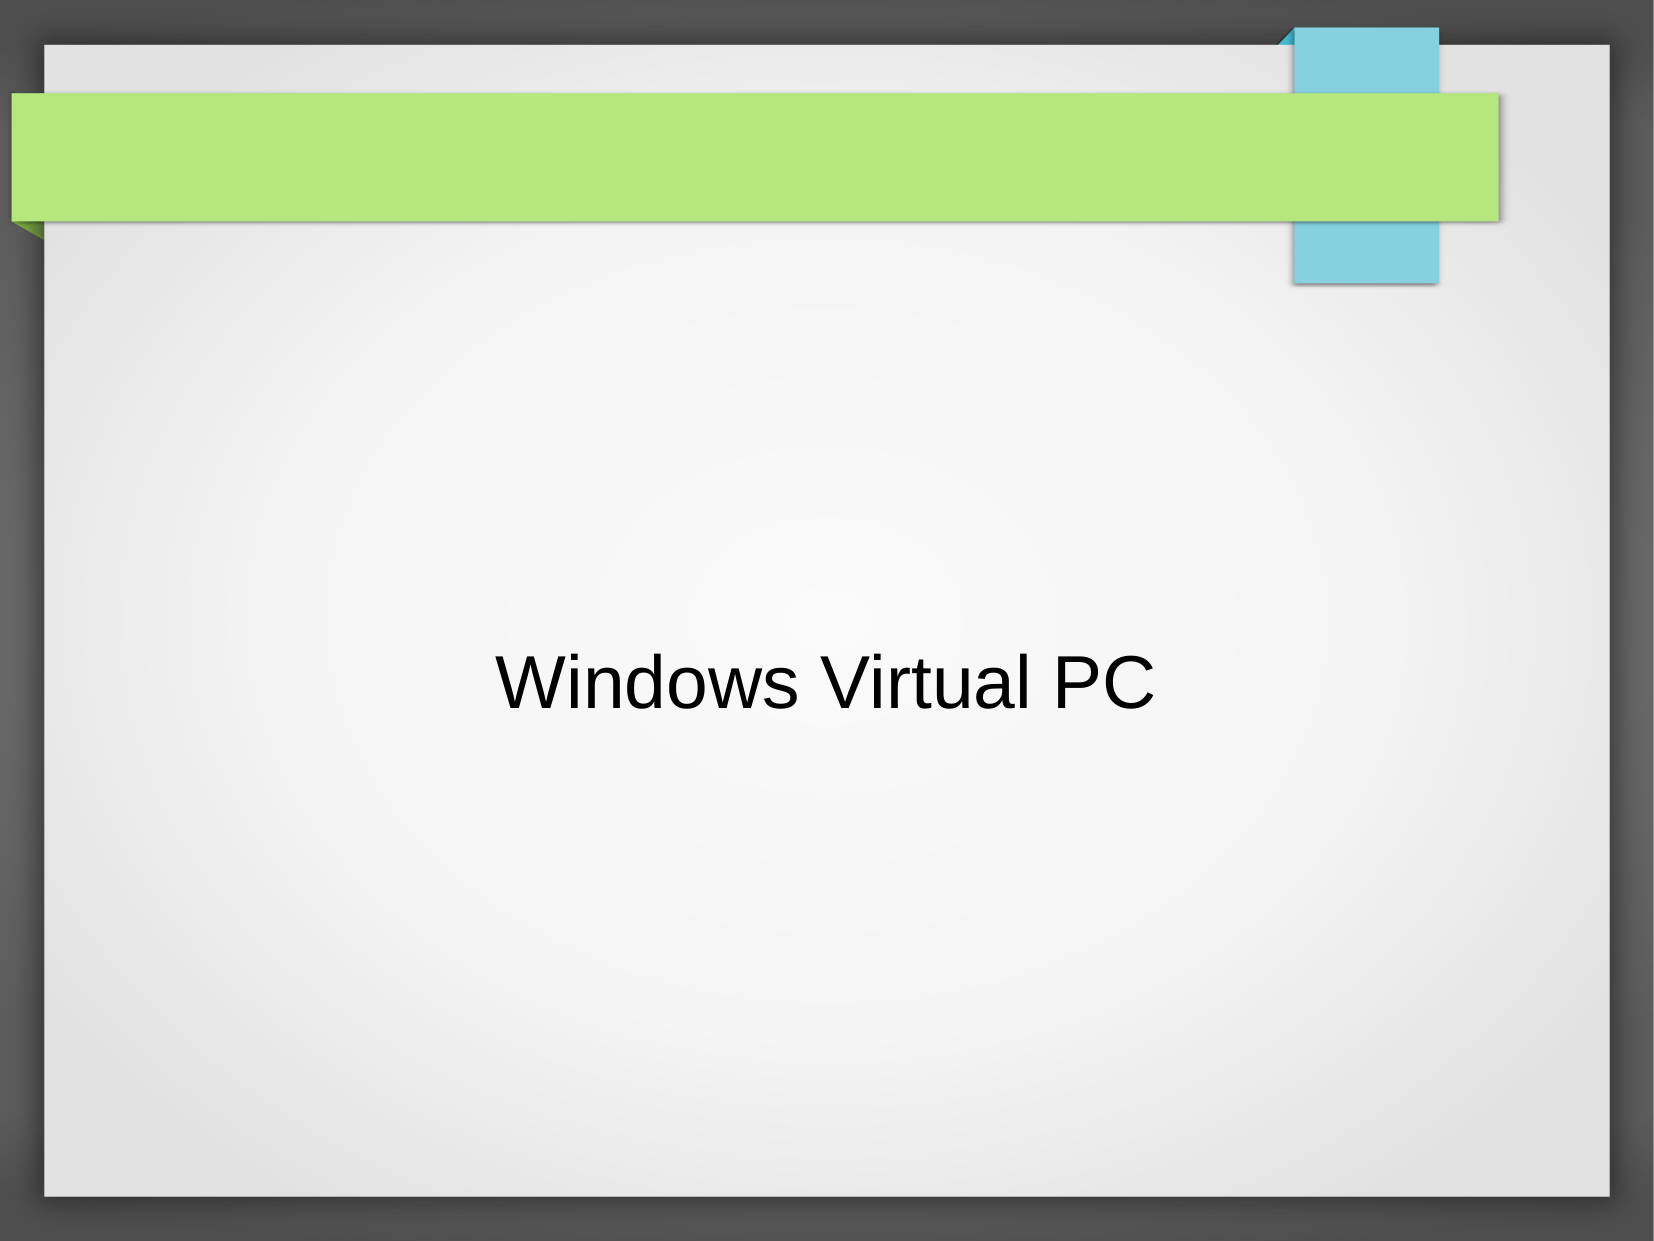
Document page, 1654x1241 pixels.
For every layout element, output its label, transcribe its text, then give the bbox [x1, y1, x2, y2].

picture [0, 0, 1654, 1241]
subtitle Windows Virtual PC [236, 409, 1418, 957]
